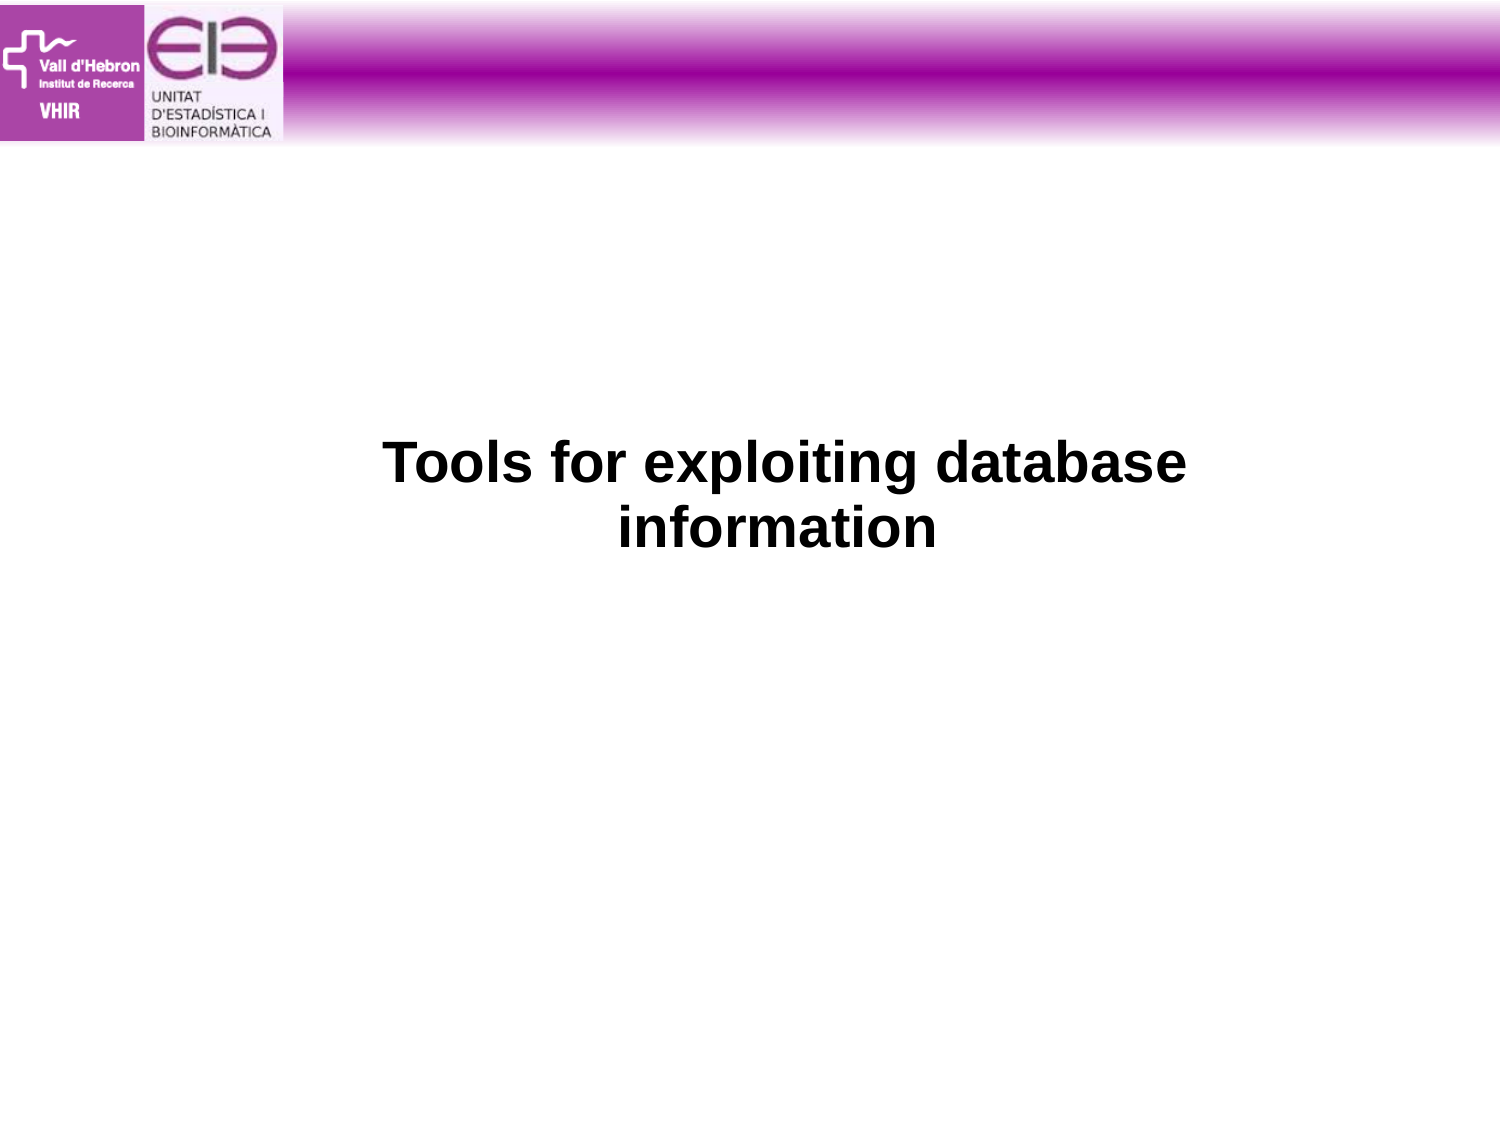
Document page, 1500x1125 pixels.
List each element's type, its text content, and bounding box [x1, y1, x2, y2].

text_box Tools for exploiting database information [251, 422, 1321, 571]
text_box [0, 0, 1500, 148]
picture [0, 5, 284, 141]
